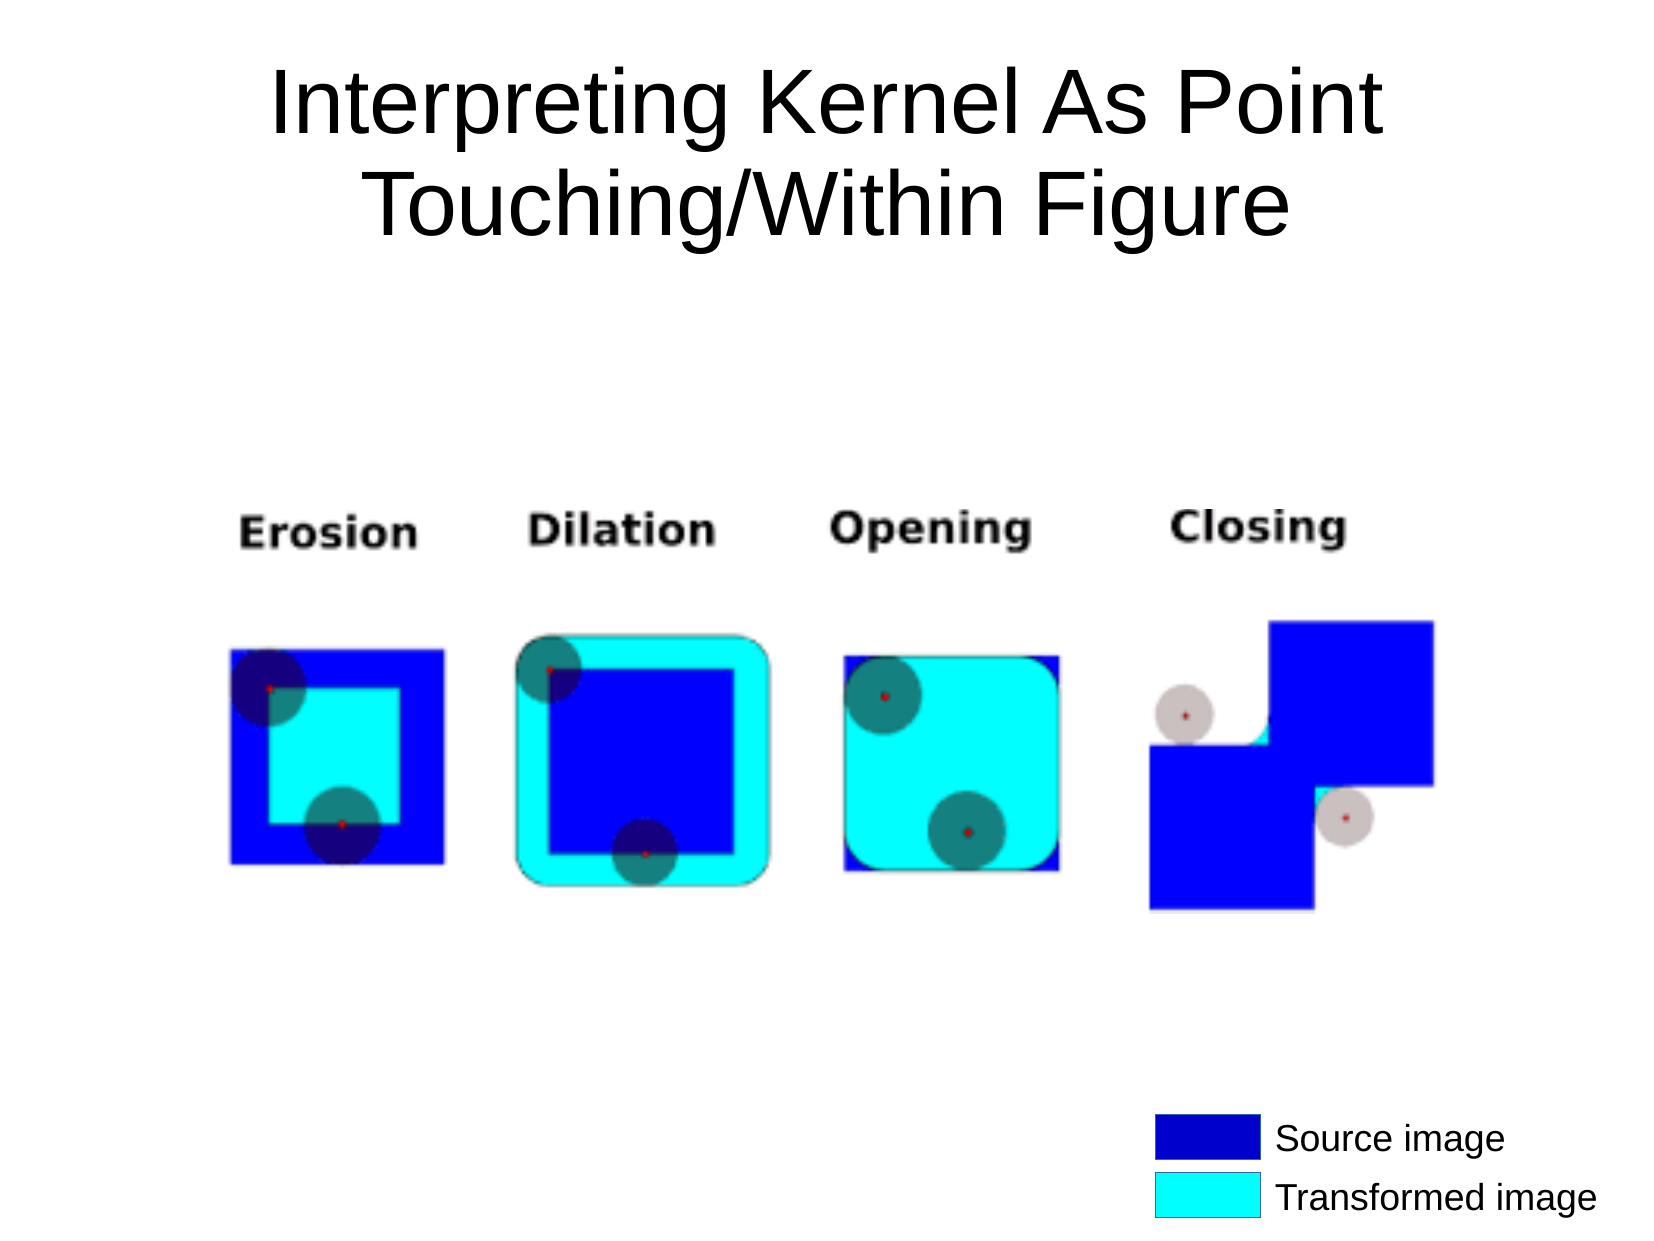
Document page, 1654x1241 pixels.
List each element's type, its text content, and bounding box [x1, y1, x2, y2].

text_box [1155, 1172, 1260, 1218]
picture [195, 509, 1441, 914]
text_box [1155, 1114, 1260, 1160]
text_box Transformed image [1260, 1169, 1613, 1226]
text_box Source image [1260, 1110, 1521, 1167]
title Interpreting Kernel As Point Touching/Within Figure [82, 49, 1571, 257]
